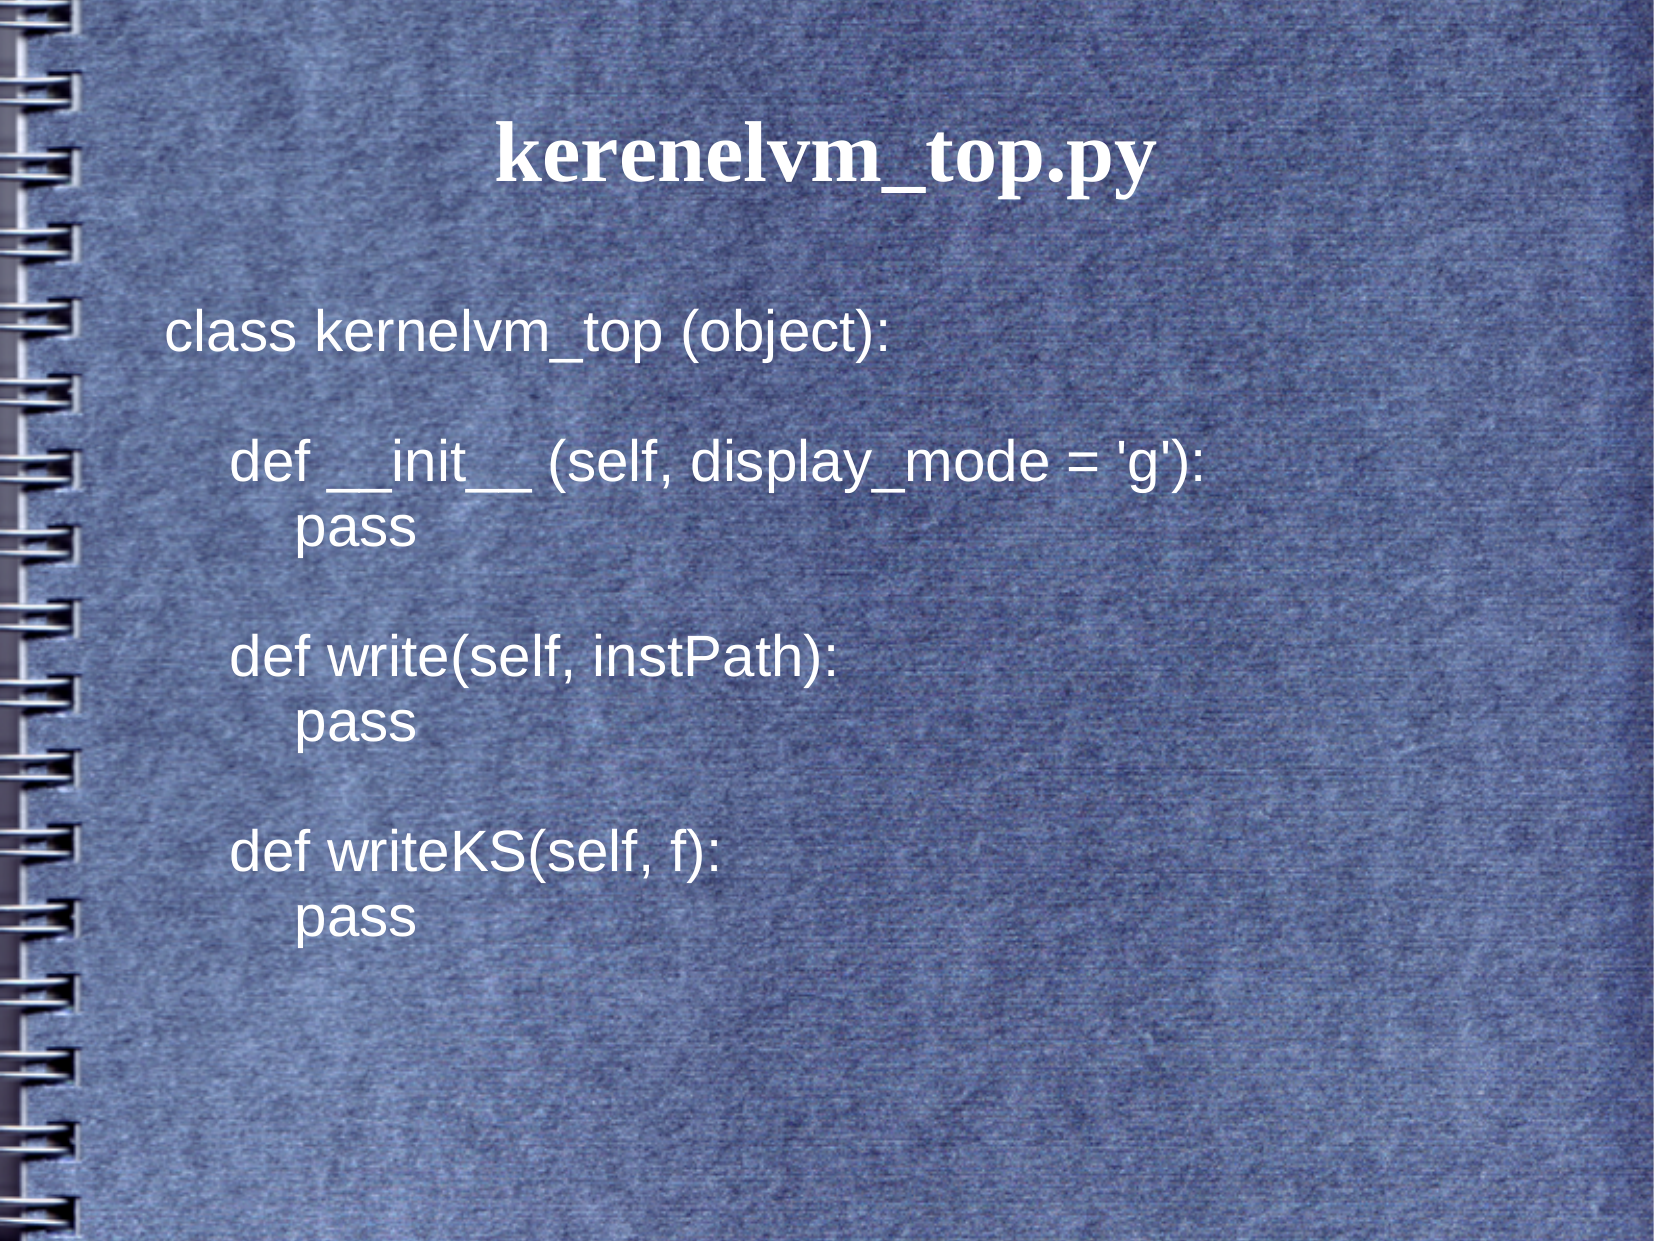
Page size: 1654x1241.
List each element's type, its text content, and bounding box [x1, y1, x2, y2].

text_box class kernelvm_top (object): def __init__ (self, display_mode = 'g'): pass def write(self, instPath): pass def writeKS(self, f): pass [150, 291, 1538, 957]
title kerenelvm_top.py [82, 49, 1571, 257]
picture [0, 0, 1654, 1241]
